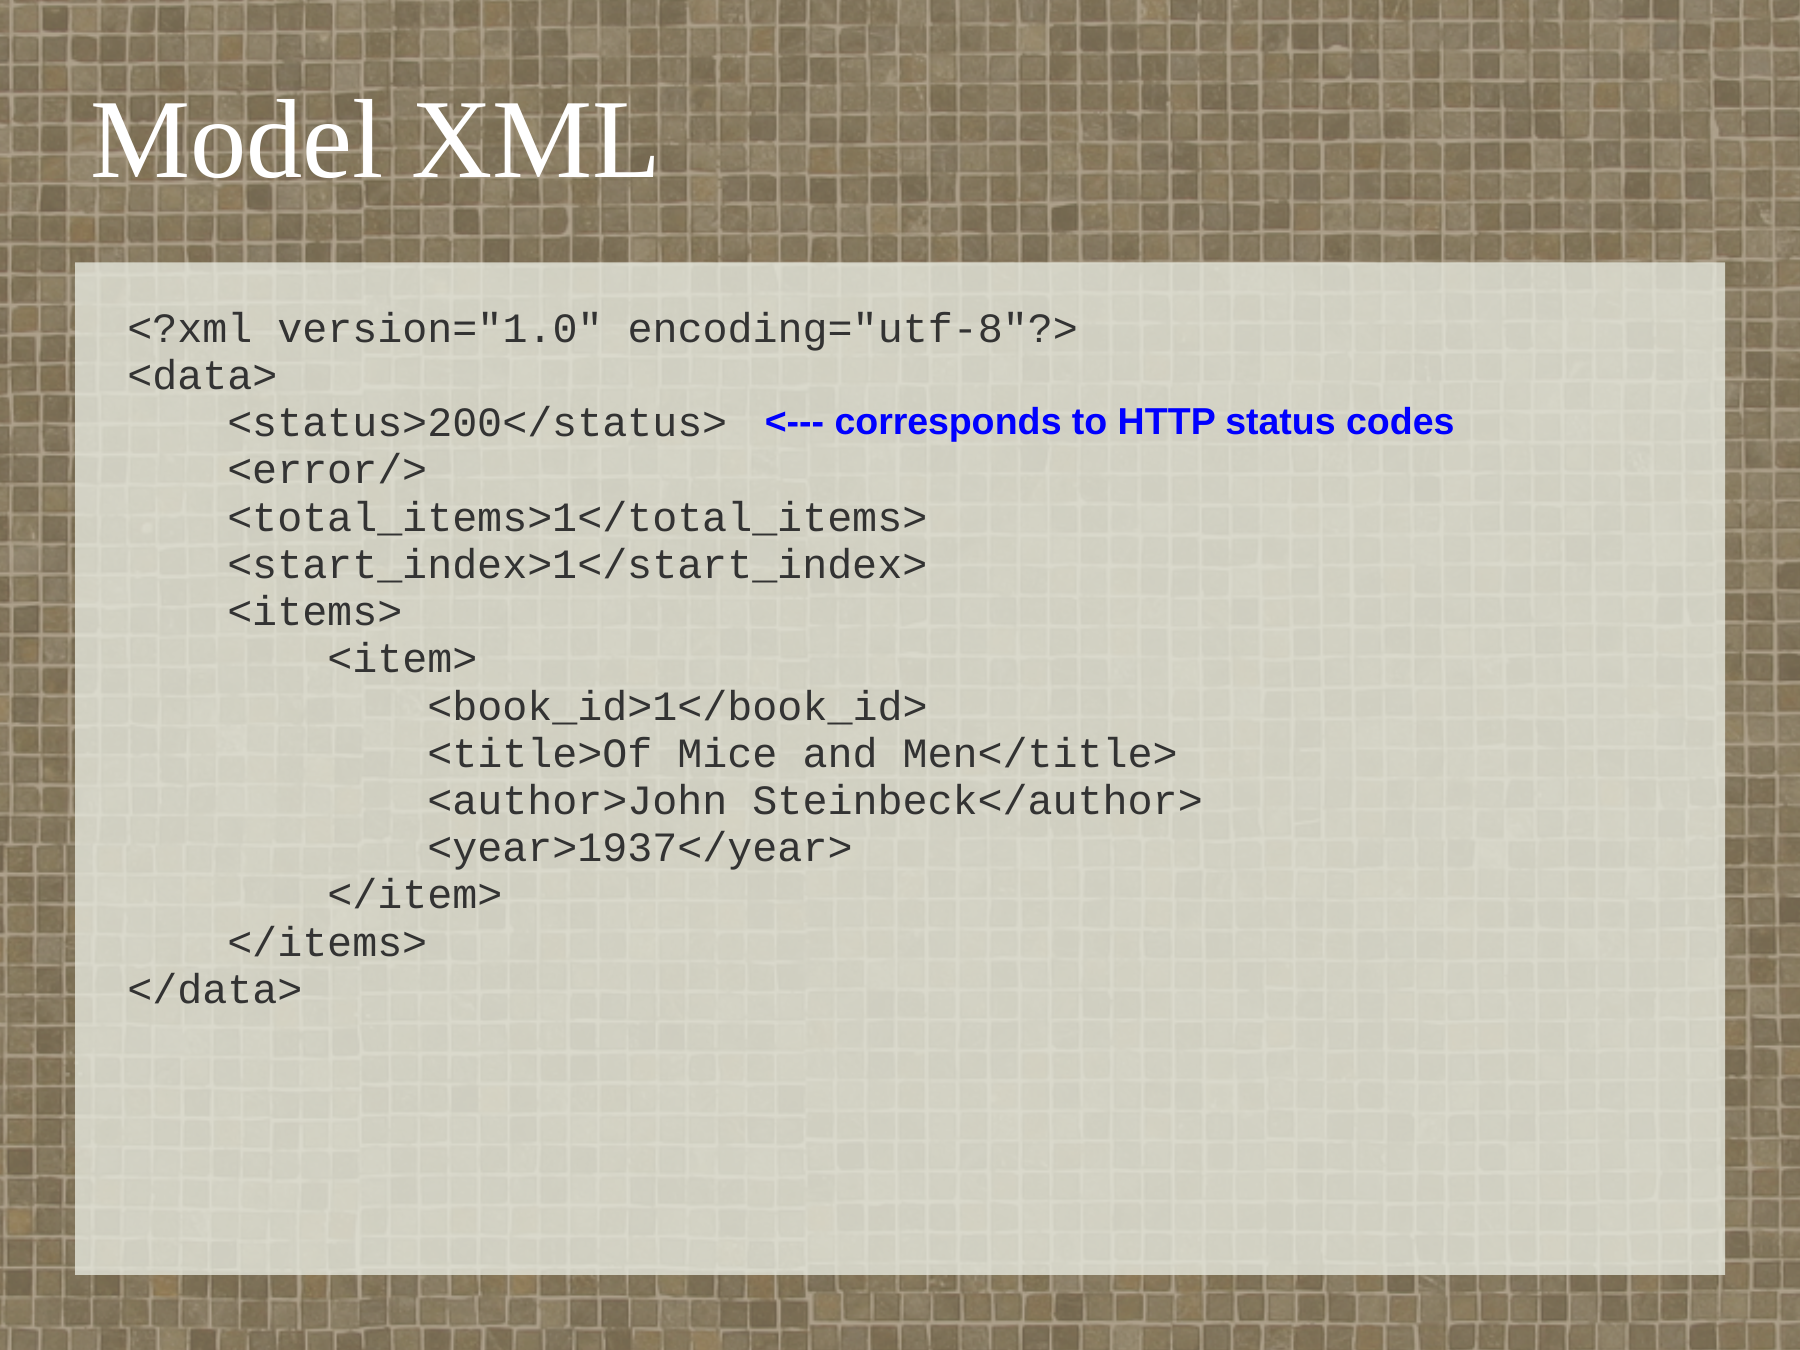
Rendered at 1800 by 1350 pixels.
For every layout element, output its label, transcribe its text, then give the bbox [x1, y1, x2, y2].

text_box <--- corresponds to HTTP status codes [750, 393, 1470, 450]
text_box [0, 0, 1800, 1350]
text_box <?xml version="1.0" encoding="utf-8"?> <data> <status>200</status> <error/> <total_items>1</total_items> <start_index>1</start_index> <items> <item> <book_id>1</book_id> <title>Of Mice and Men</title> <author>John Steinbeck</author> <year>1937</year> </item> </items> </data> [112, 300, 1688, 1238]
title Model XML [89, 53, 1710, 226]
